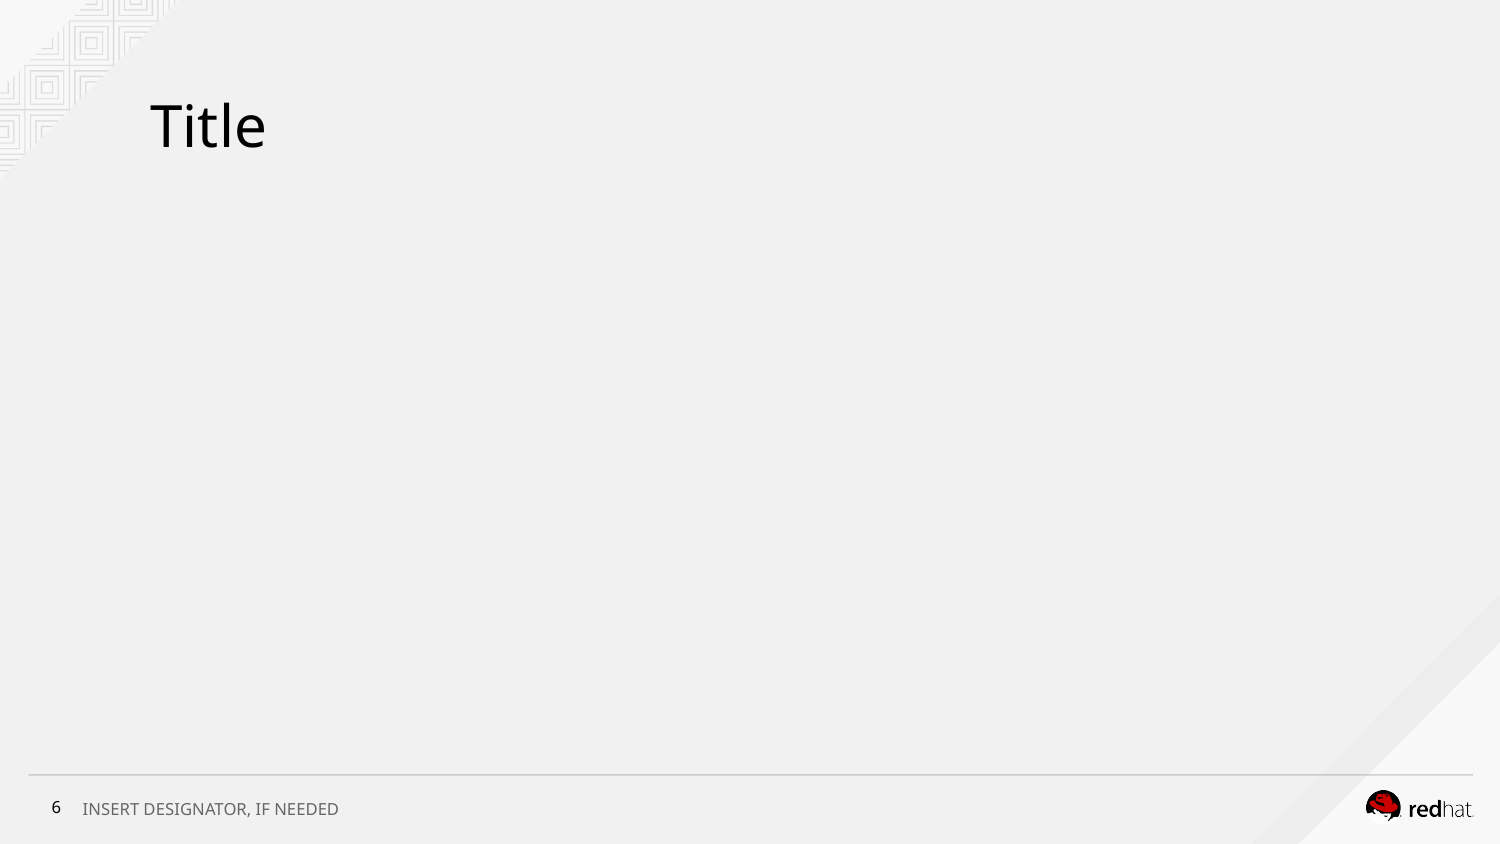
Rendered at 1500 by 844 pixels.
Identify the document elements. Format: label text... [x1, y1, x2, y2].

picture [0, 0, 1500, 844]
title Title [135, 0, 1365, 175]
slide_number <number> [16, 776, 77, 842]
